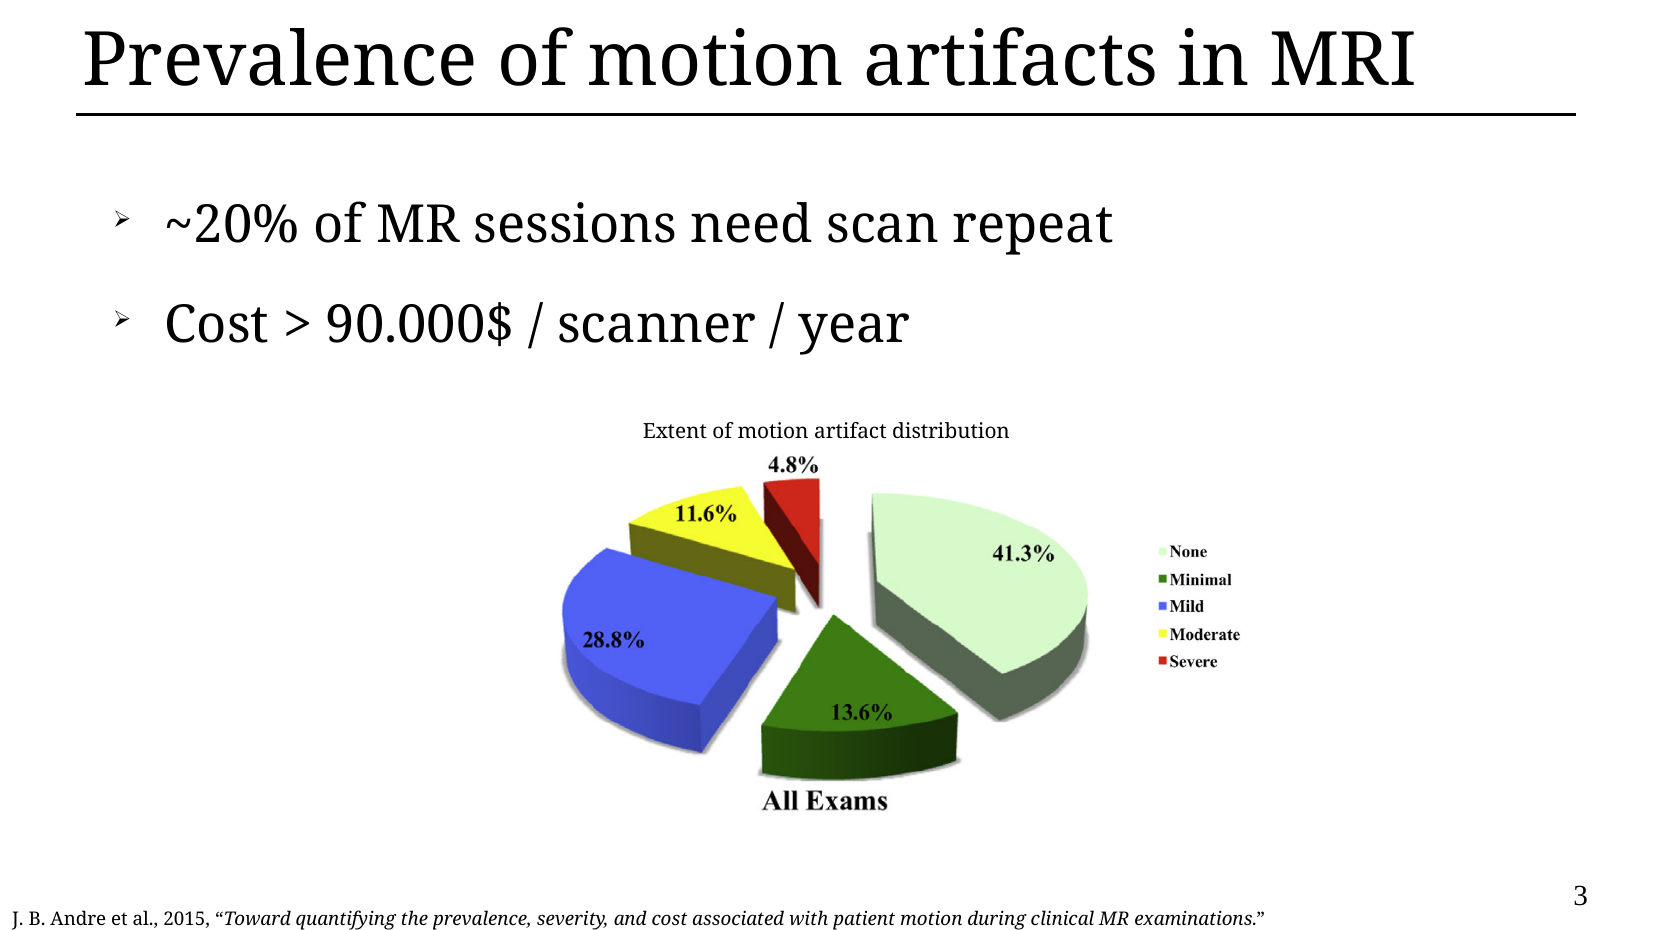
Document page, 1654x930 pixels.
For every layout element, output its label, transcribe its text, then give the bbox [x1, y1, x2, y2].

title Prevalence of motion artifacts in MRI [82, 7, 1571, 105]
text_box J. B. Andre et al., 2015, “Toward quantifying the prevalence, severity, and cost associated with patient motion during clinical MR examinations.” [0, 898, 1528, 930]
picture [542, 429, 1111, 821]
text_box Extent of motion artifact distribution [609, 408, 1044, 473]
list ~20% of MR sessions need scan repeat Cost > 90.000$ / scanner / year [95, 186, 1621, 360]
picture [1155, 537, 1244, 675]
